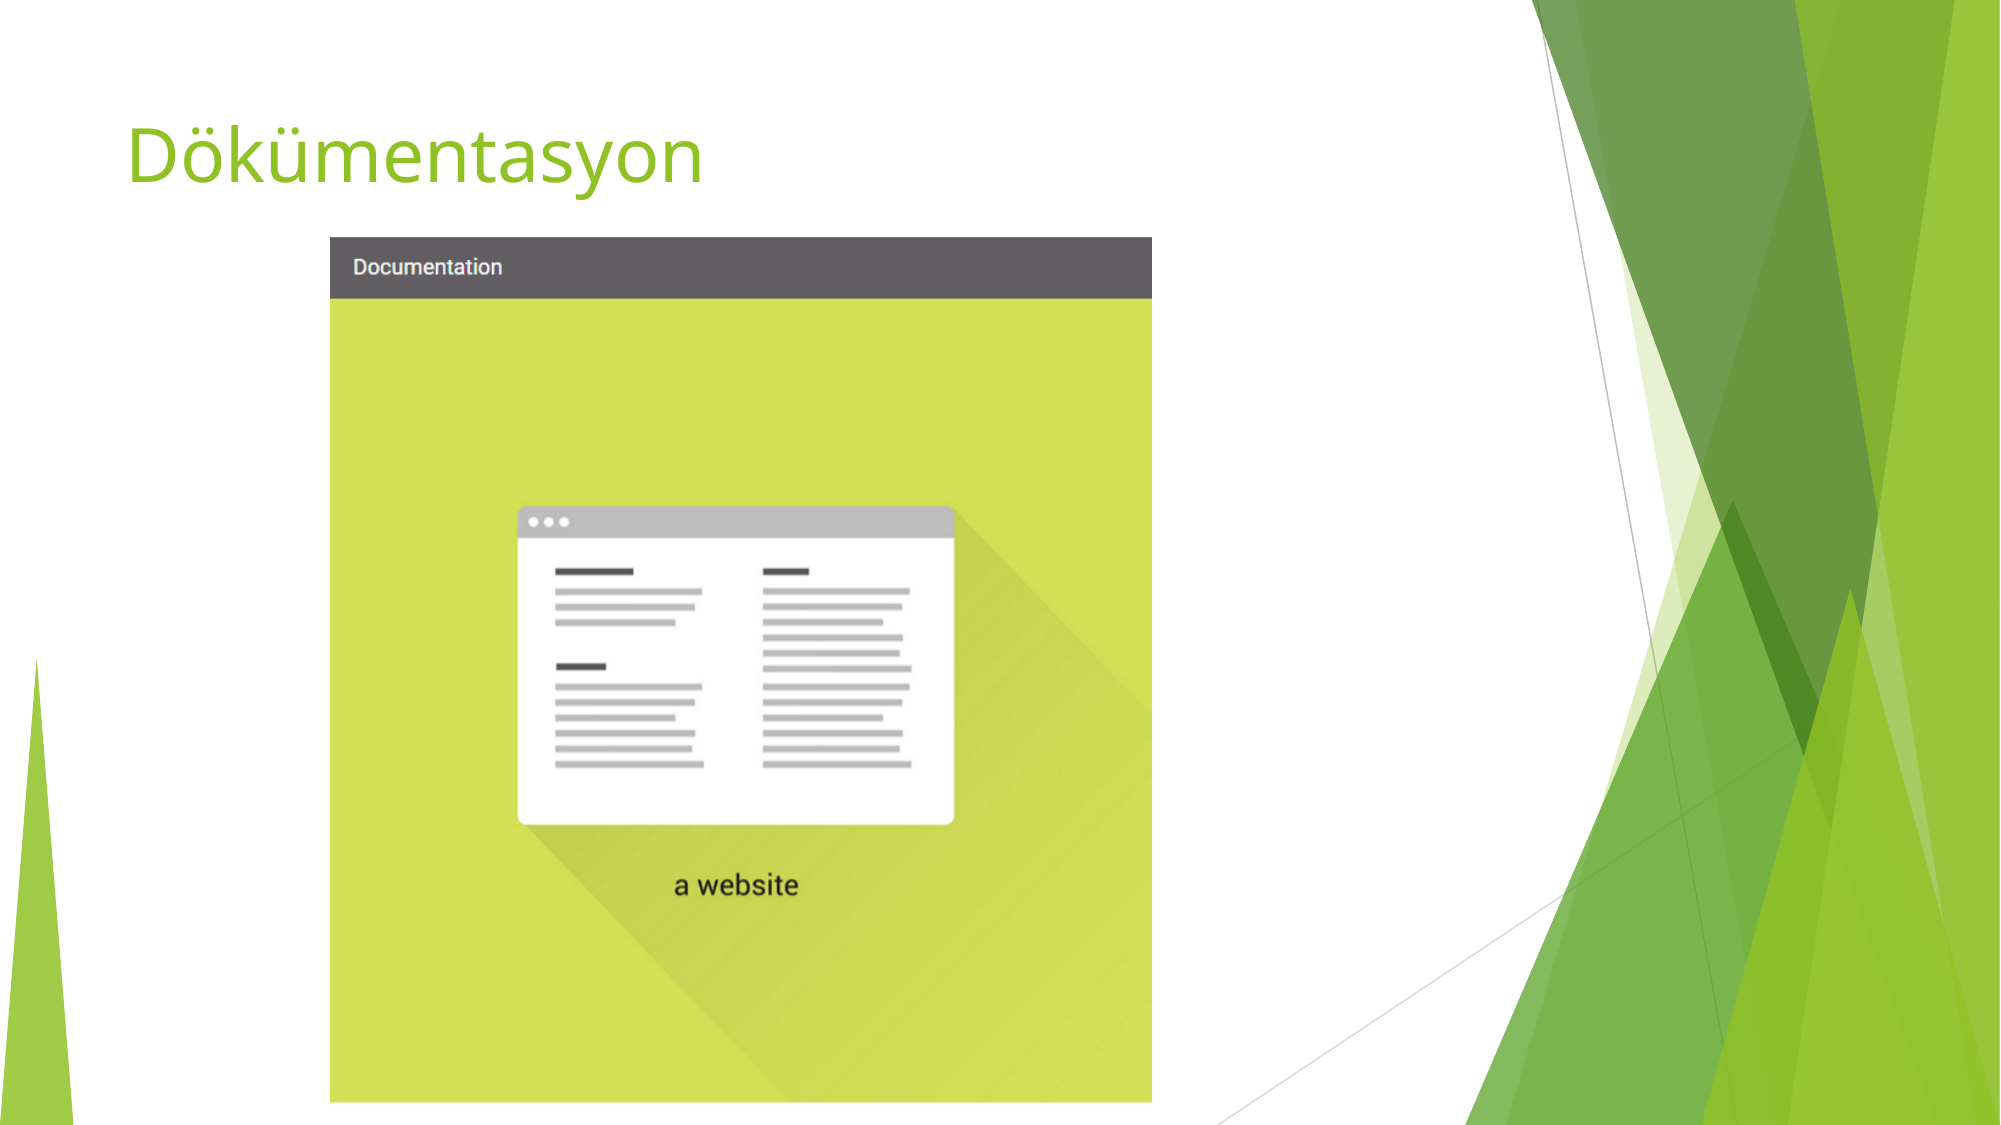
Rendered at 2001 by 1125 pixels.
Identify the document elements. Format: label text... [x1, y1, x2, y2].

title Dökümentasyon [111, 99, 1522, 317]
picture [330, 236, 1152, 1105]
